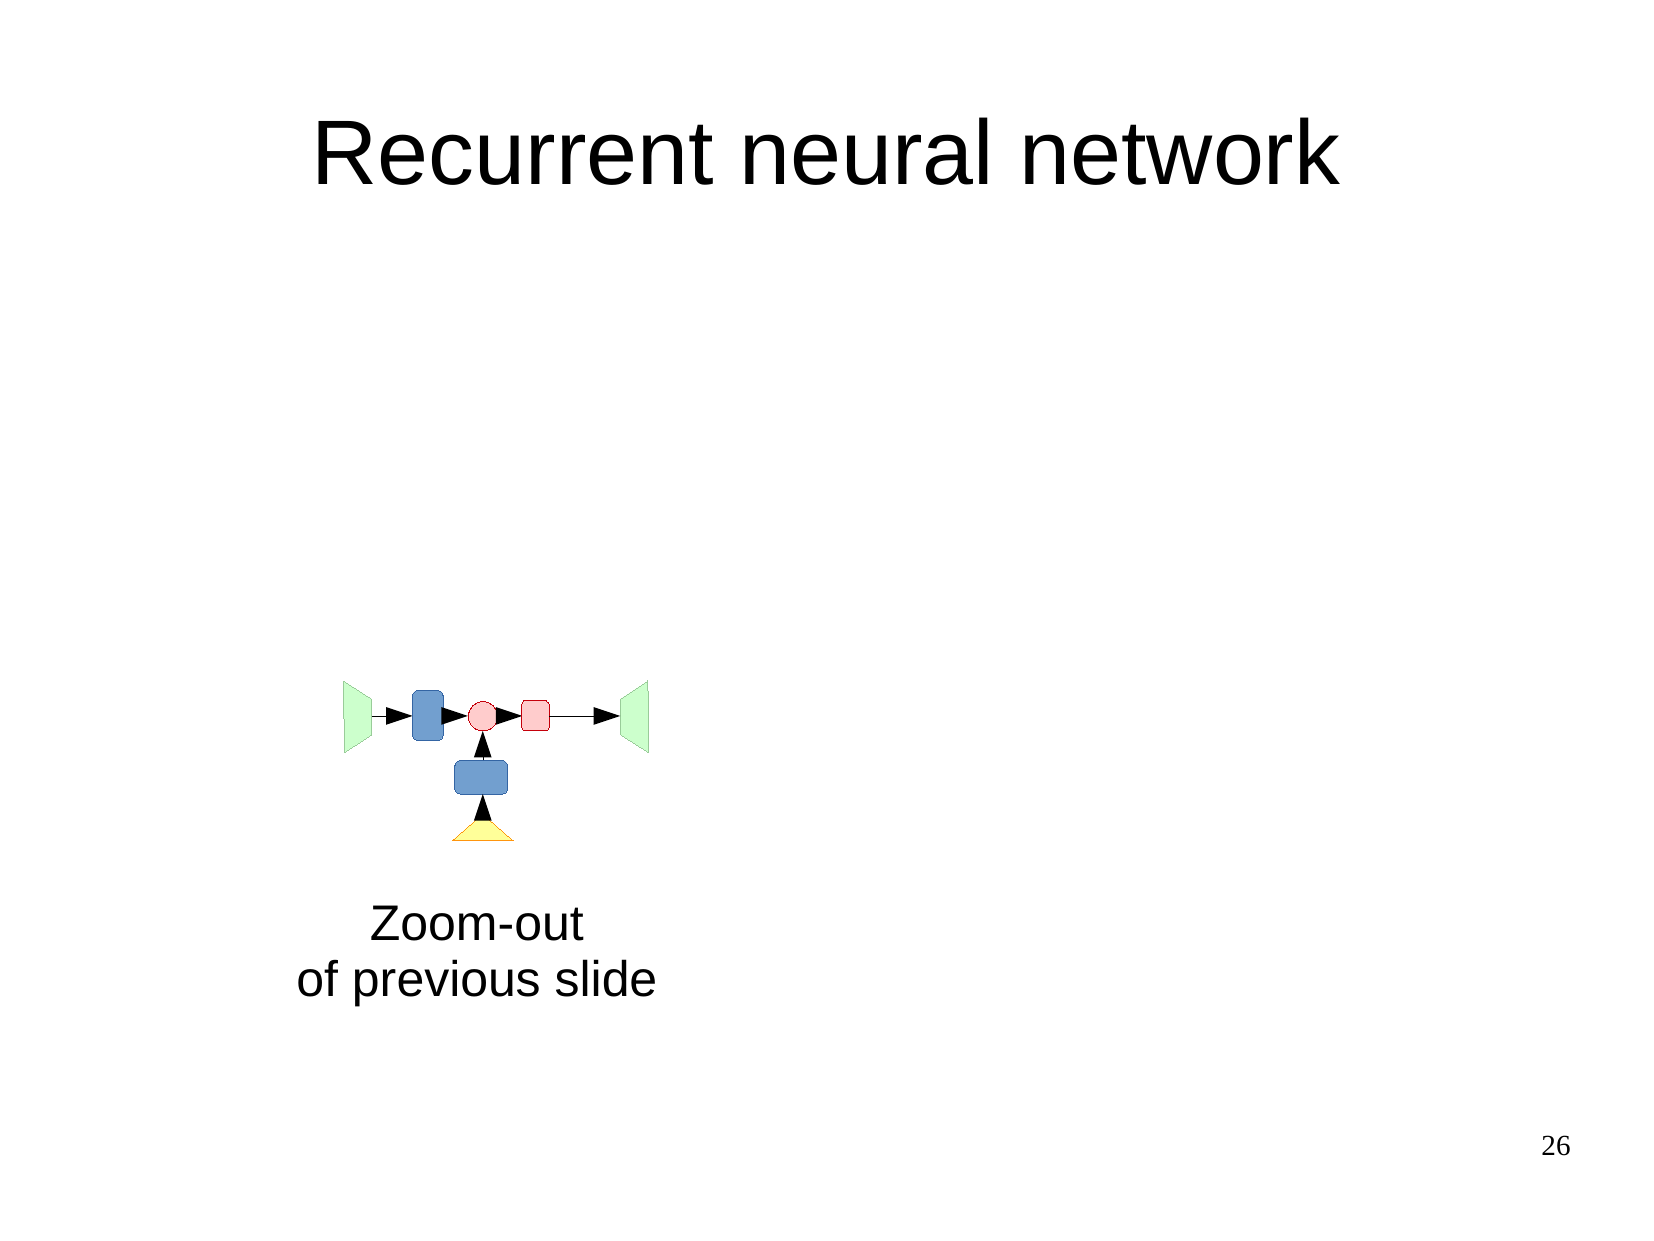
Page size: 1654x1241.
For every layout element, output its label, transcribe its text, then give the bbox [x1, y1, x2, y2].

text_box [412, 690, 444, 741]
text_box [343, 681, 372, 753]
text_box [454, 760, 508, 795]
text_box Zoom-out of previous slide [249, 888, 705, 1016]
title Recurrent neural network [82, 49, 1571, 257]
text_box [452, 821, 514, 841]
text_box [521, 700, 550, 731]
text_box [468, 701, 495, 731]
text_box [620, 680, 649, 753]
